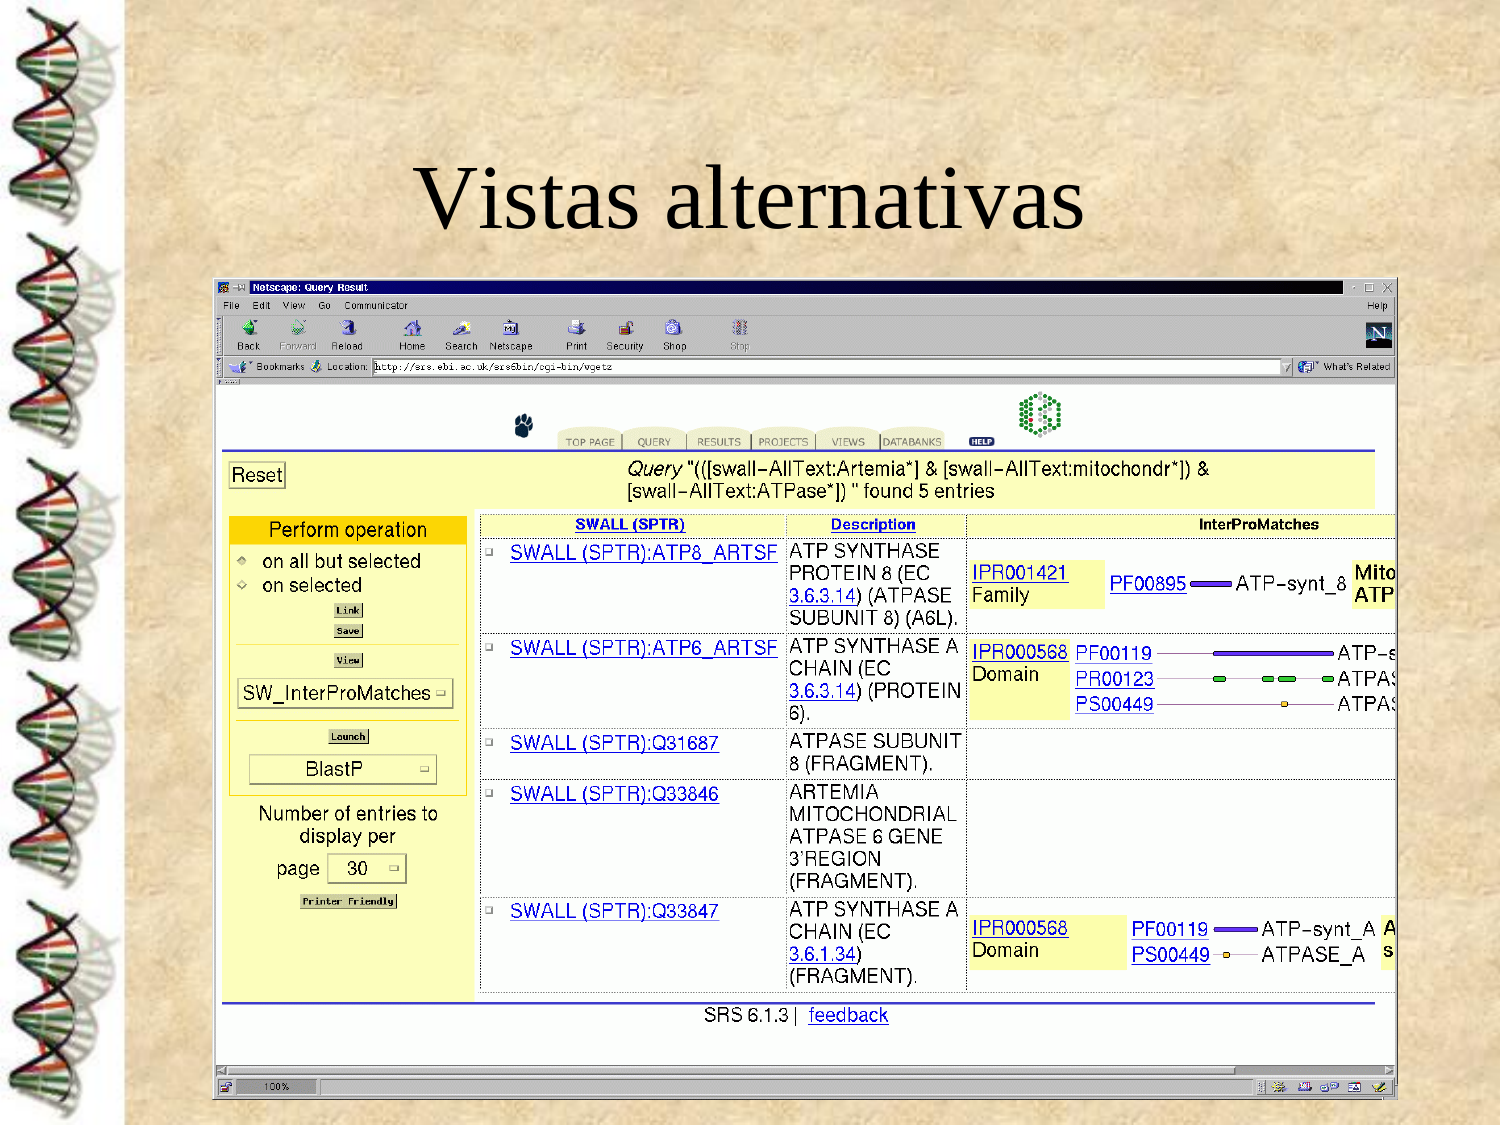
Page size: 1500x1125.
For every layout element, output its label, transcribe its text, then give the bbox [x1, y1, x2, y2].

picture [0, 0, 1500, 1125]
title Vistas alternativas [112, 99, 1388, 288]
